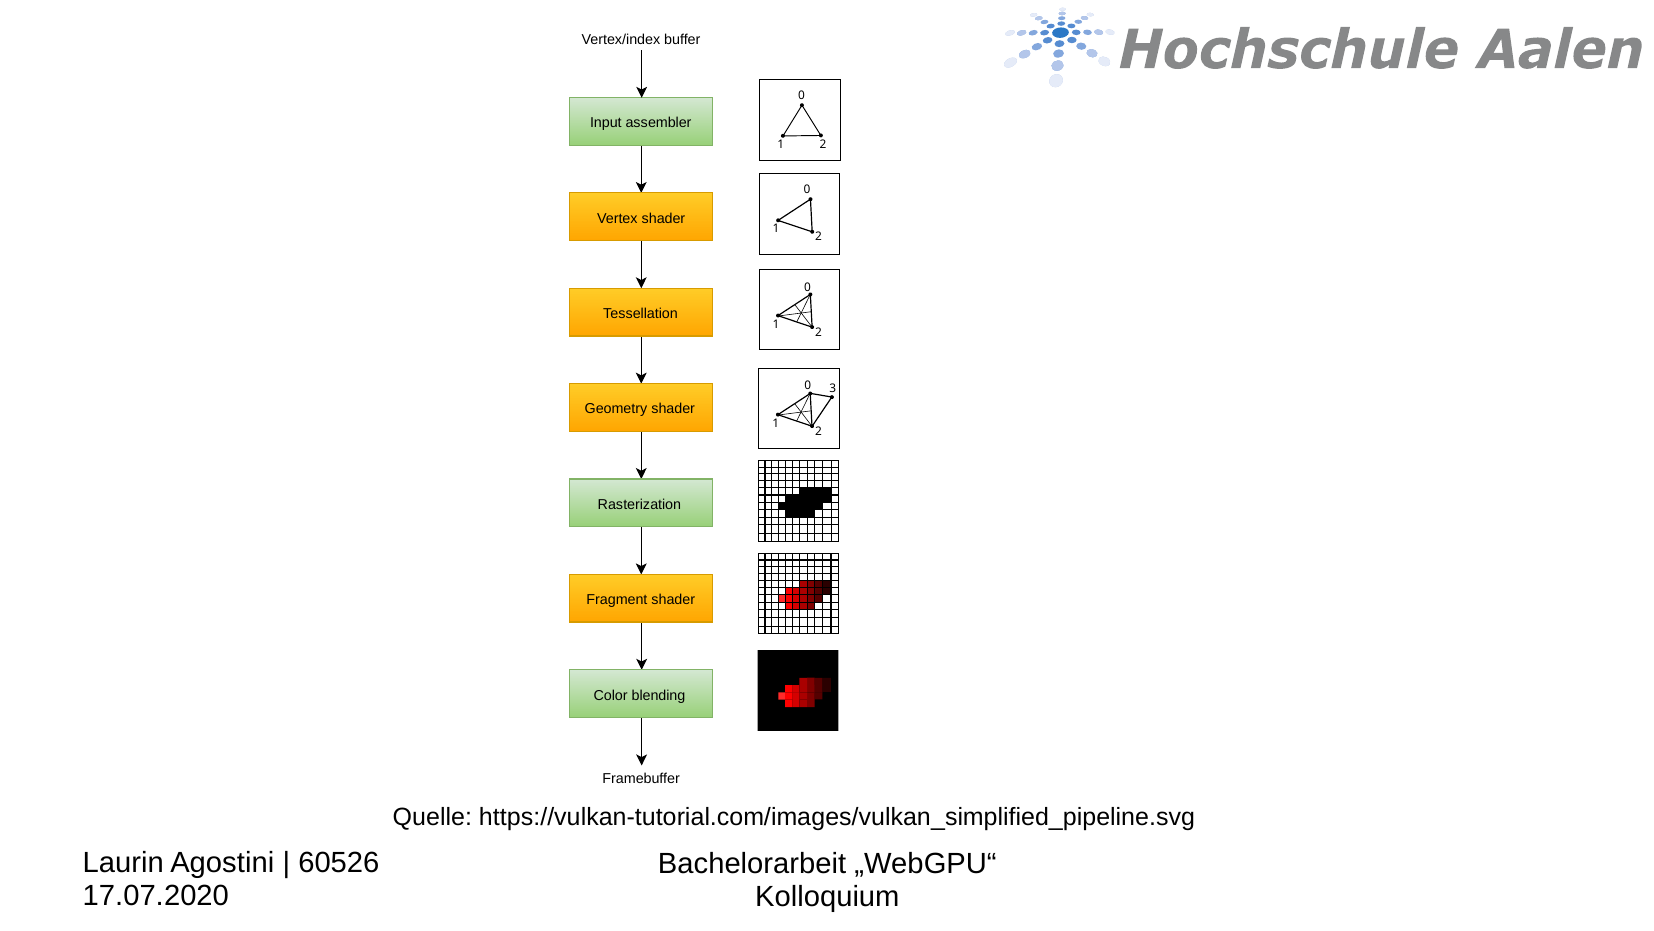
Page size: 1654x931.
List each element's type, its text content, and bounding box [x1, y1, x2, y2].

picture [519, 23, 1002, 792]
text_box Quelle: https://vulkan-tutorial.com/images/vulkan_simplified_pipeline.svg [377, 795, 1212, 839]
